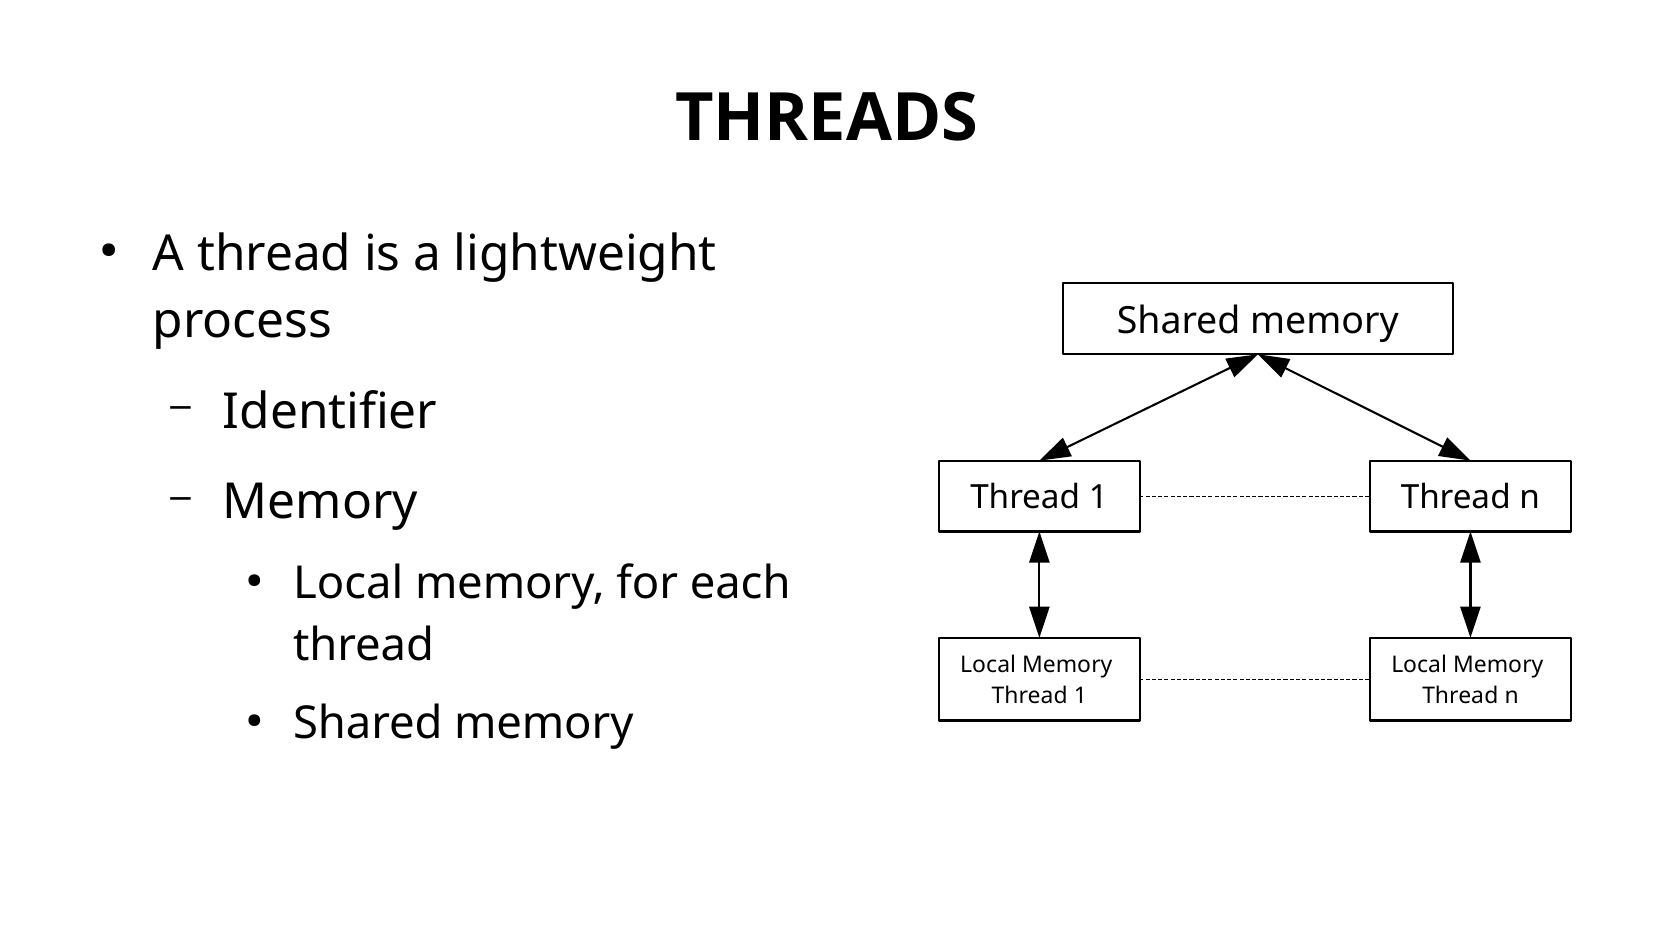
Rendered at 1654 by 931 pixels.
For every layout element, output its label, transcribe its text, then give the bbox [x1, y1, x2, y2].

text_box Local Memory Thread n [1370, 637, 1571, 721]
list A thread is a lightweight process Identifier Memory Local memory, for each thread Shared memory [82, 217, 809, 757]
text_box Shared memory [1062, 283, 1453, 355]
title THREADS [82, 36, 1571, 193]
text_box Local Memory Thread 1 [938, 637, 1140, 721]
text_box Thread n [1370, 460, 1571, 532]
text_box Thread 1 [938, 460, 1140, 532]
